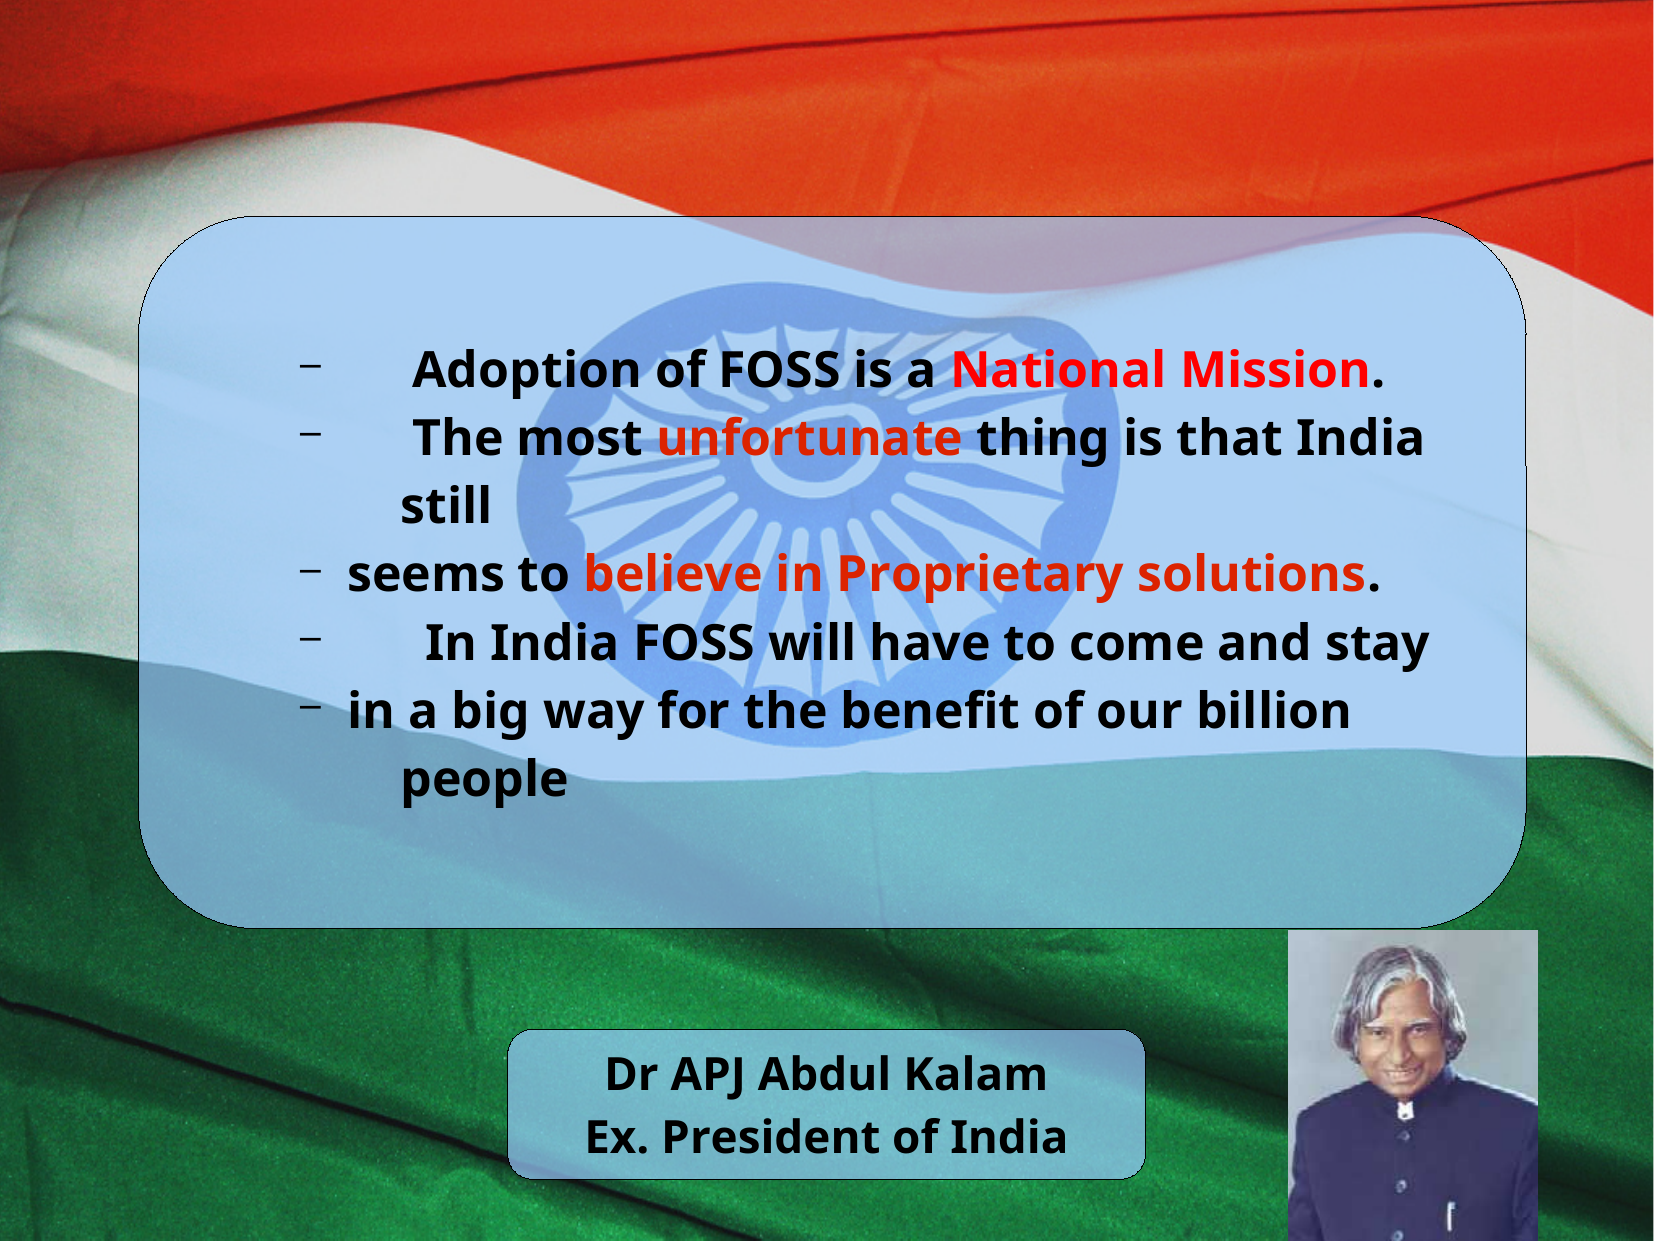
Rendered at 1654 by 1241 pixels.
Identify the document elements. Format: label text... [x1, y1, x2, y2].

text_box Adoption of FOSS is a National Mission. The most unfortunate thing is that India still seems to believe in Proprietary solutions. In India FOSS will have to come and stay in a big way for the benefit of our billion people [138, 216, 1527, 929]
picture [0, 0, 1654, 1241]
text_box Dr APJ Abdul Kalam Ex. President of India [507, 1029, 1146, 1180]
